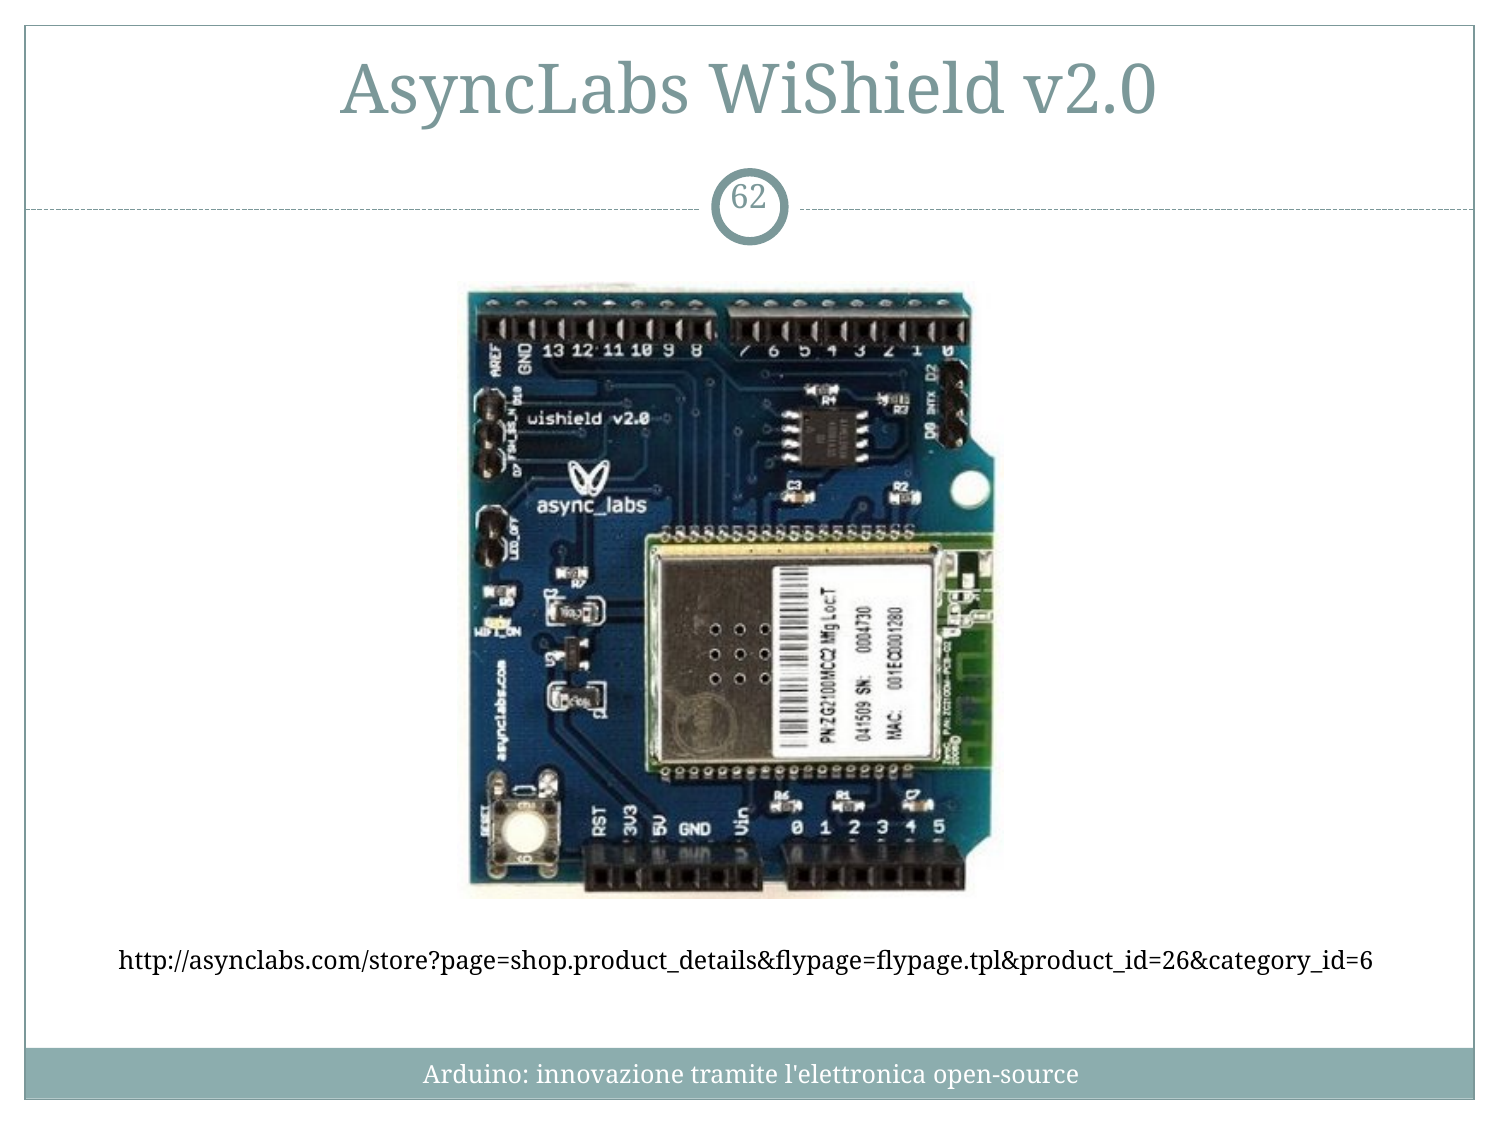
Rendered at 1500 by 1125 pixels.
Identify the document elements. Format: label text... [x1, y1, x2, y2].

list http://asynclabs.com/store?page=shop.product_details&flypage=flypage.tpl&product_id=26&category_id=6 [49, 937, 1445, 1020]
footer Arduino: innovazione tramite l'elettronica open-source [50, 1051, 1454, 1112]
title AsyncLabs WiShield v2.0 [49, 37, 1450, 162]
picture [457, 281, 1004, 899]
slide_number <numero> [715, 168, 791, 241]
